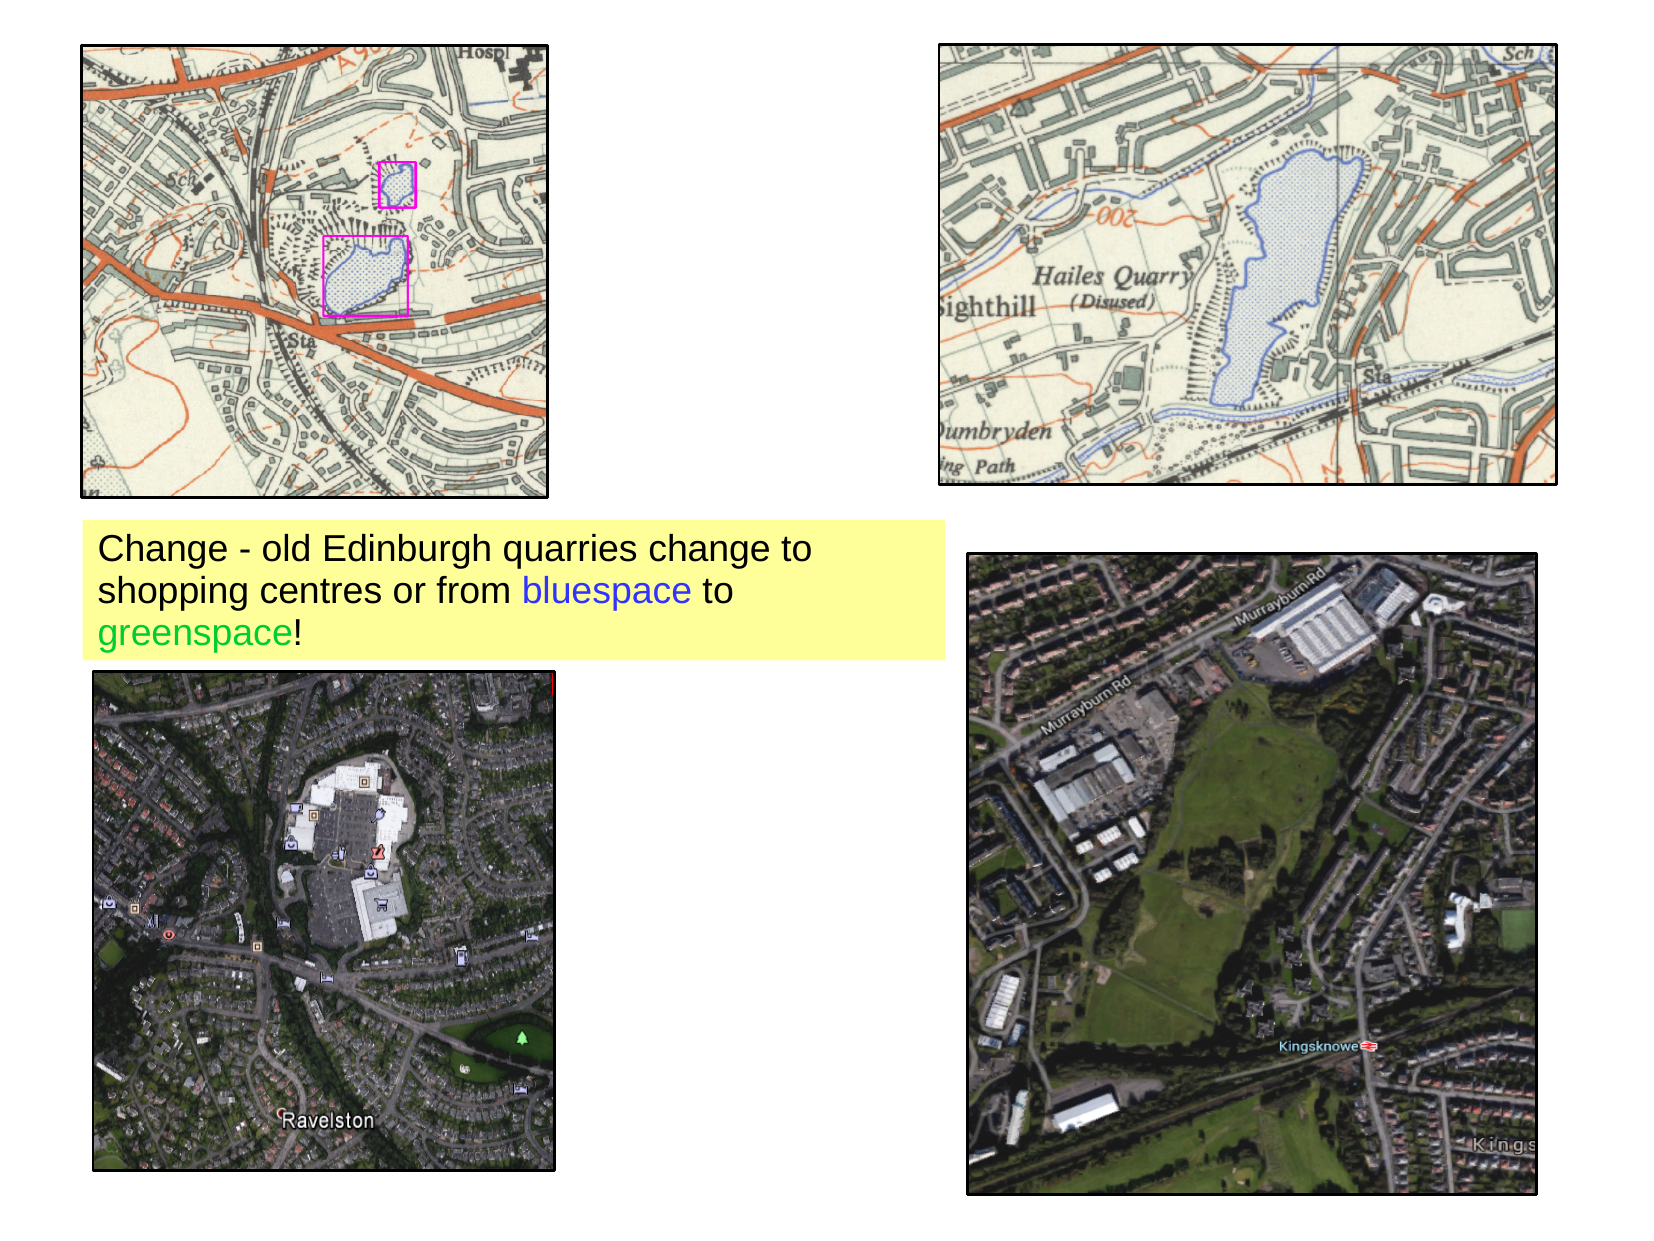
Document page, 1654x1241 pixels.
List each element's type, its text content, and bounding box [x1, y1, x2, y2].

picture [940, 45, 1555, 483]
picture [94, 673, 554, 1170]
picture [968, 555, 1536, 1193]
text_box Change - old Edinburgh quarries change to shopping centres or from bluespace to greenspace! [82, 519, 945, 661]
picture [82, 47, 547, 497]
